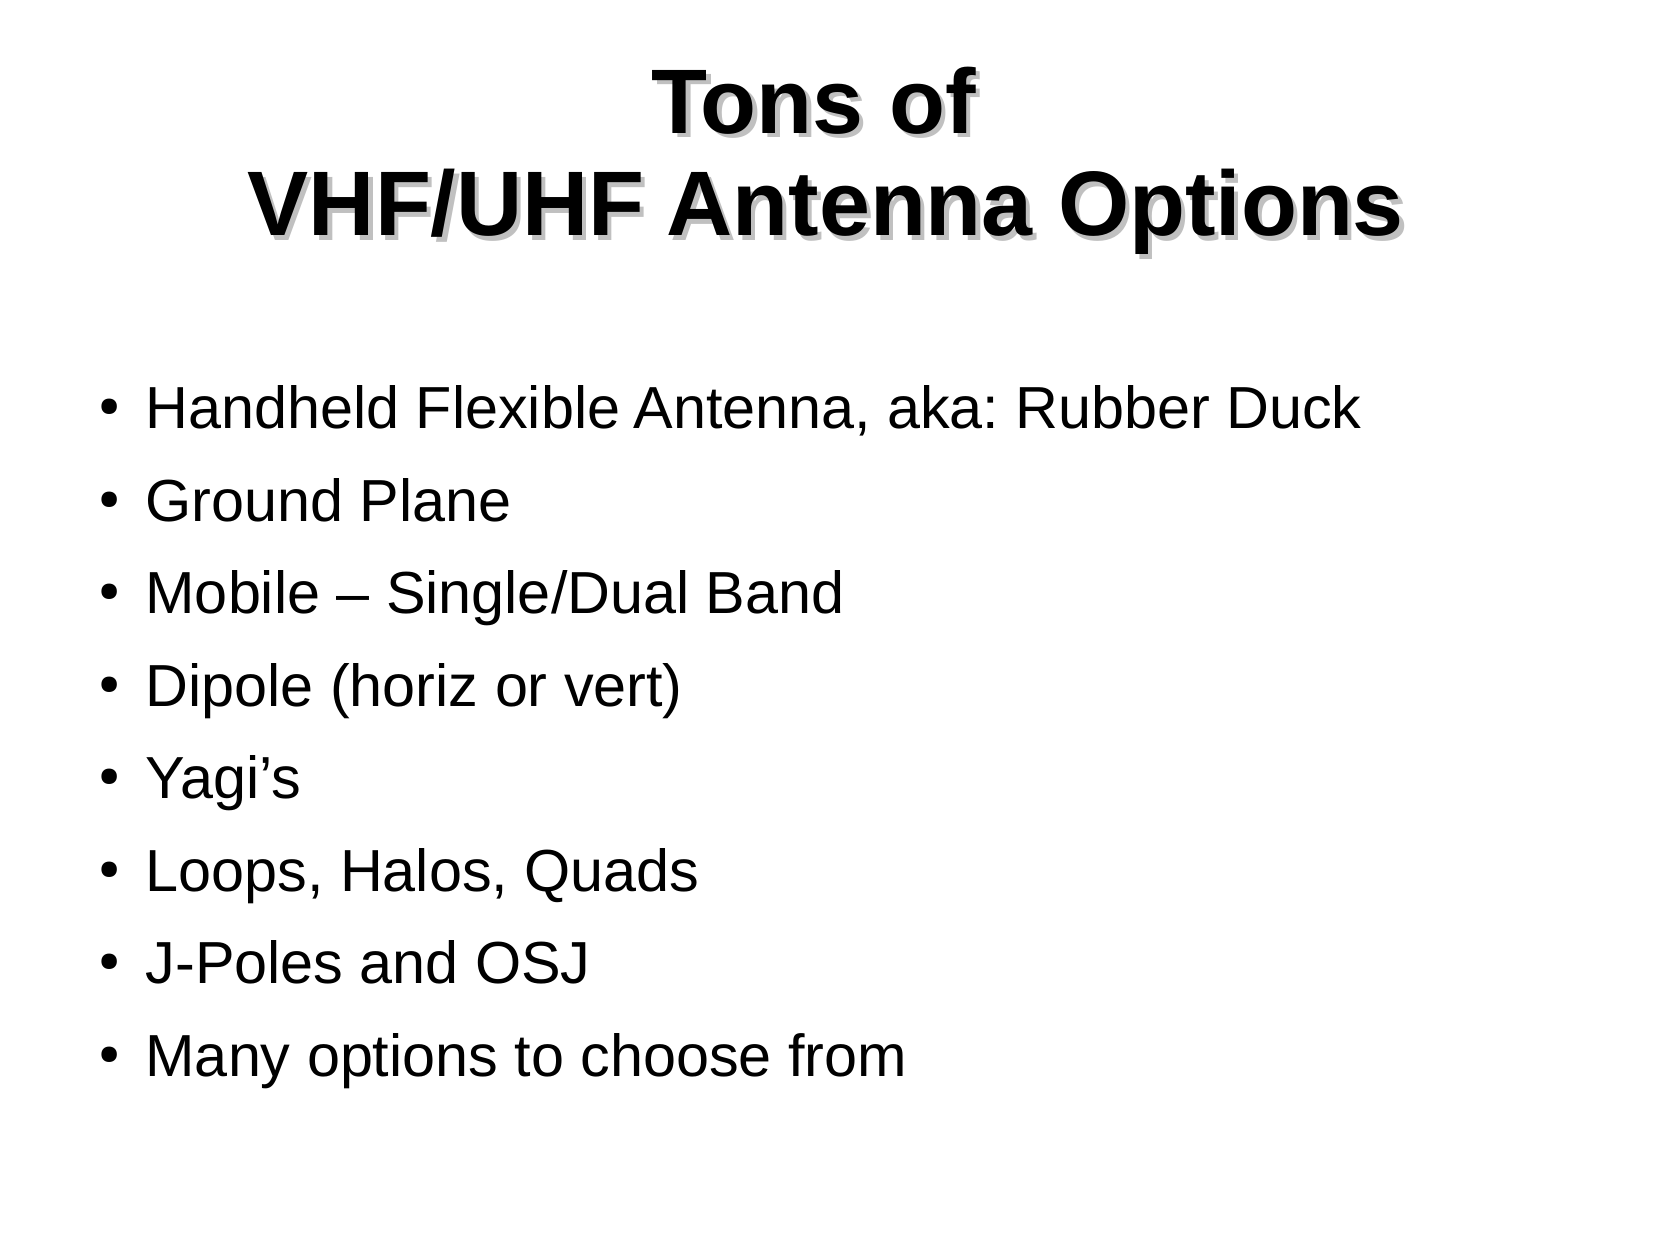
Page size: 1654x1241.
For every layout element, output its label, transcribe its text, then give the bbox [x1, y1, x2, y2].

title Tons of VHF/UHF Antenna Options [82, 49, 1571, 257]
list Handheld Flexible Antenna, aka: Rubber Duck Ground Plane Mobile – Single/Dual Band Dipole (horiz or vert) Yagi’s Loops, Halos, Quads J-Poles and OSJ Many options to choose from [82, 375, 1571, 1095]
